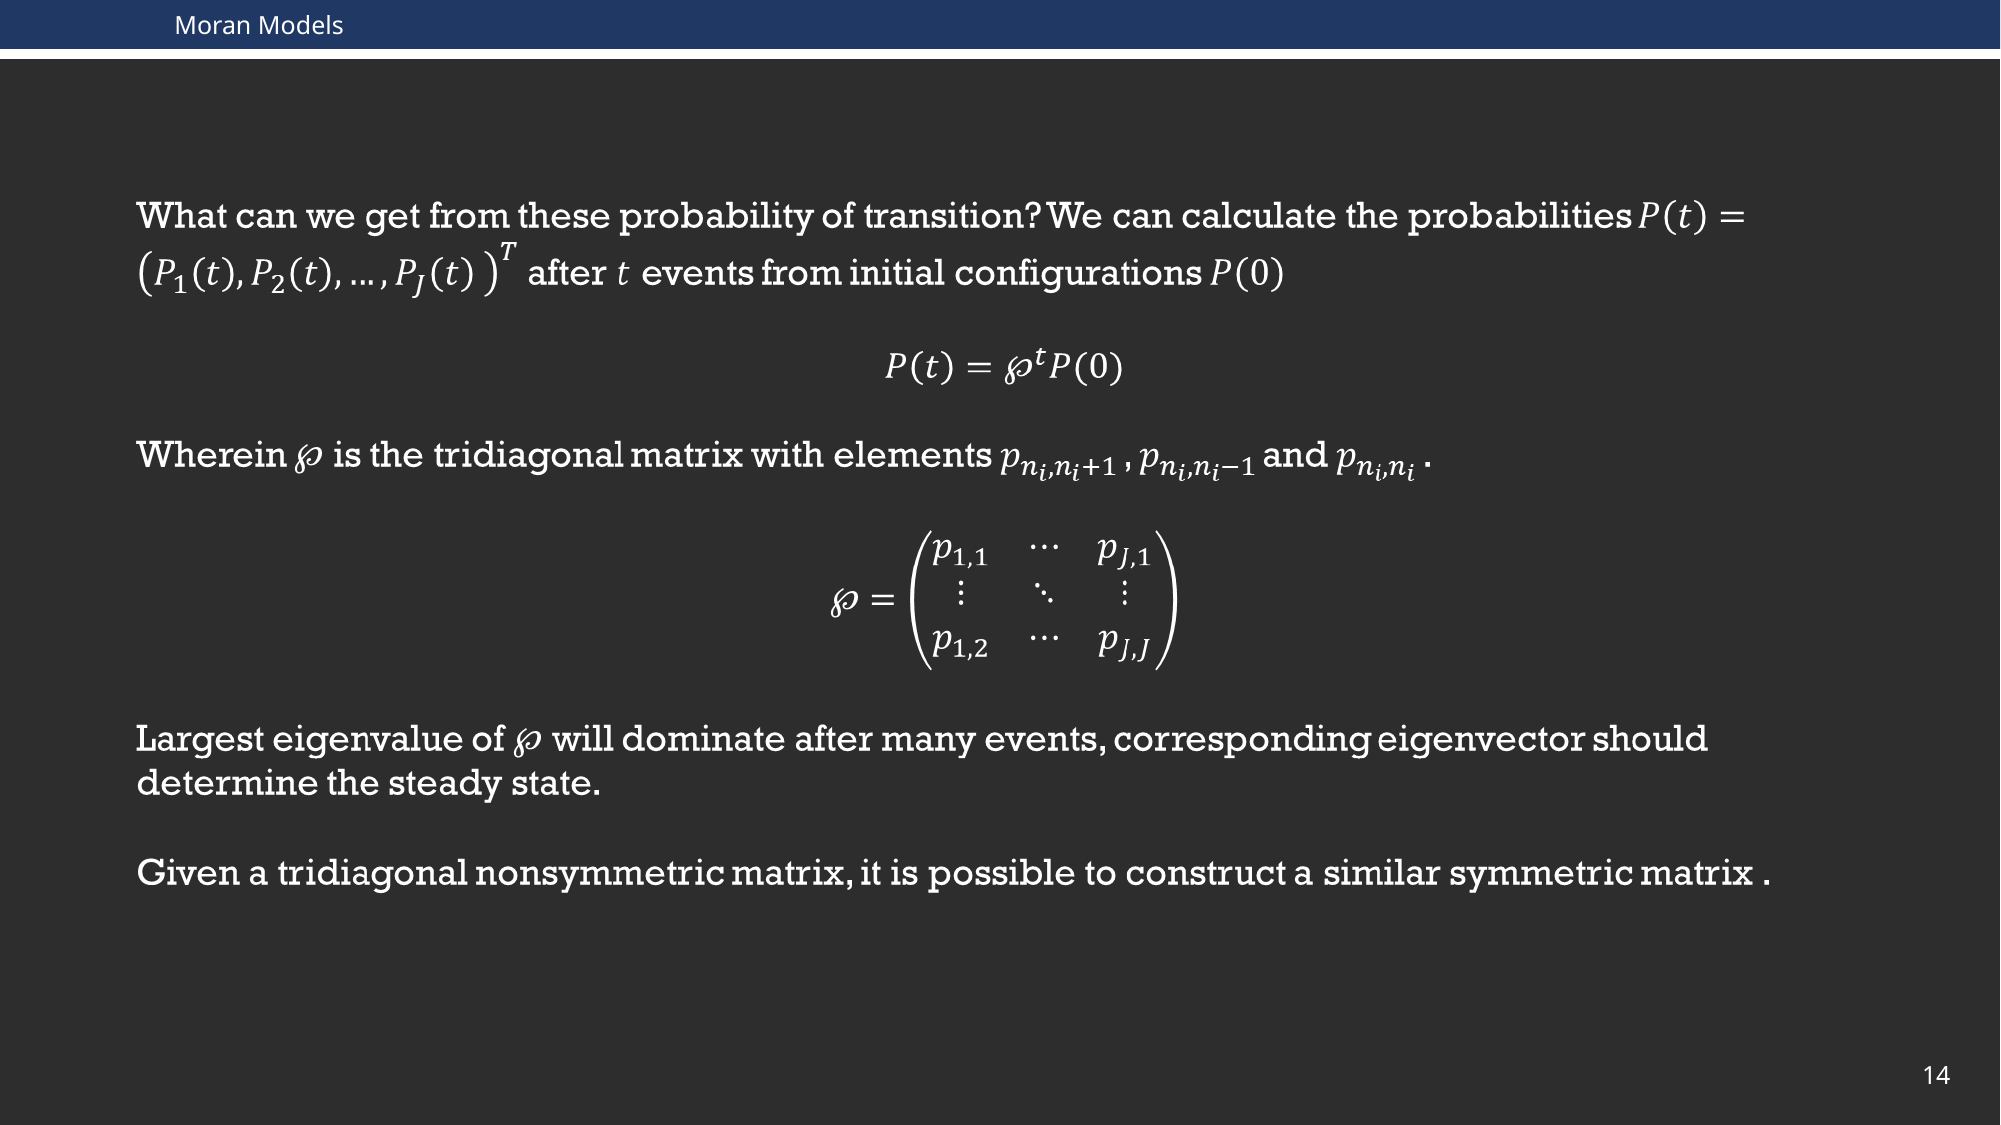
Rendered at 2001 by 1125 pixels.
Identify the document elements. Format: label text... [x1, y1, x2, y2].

text_box [113, 180, 1886, 953]
slide_number <number> [1515, 1046, 1966, 1107]
footer Moran Models [0, 0, 519, 51]
